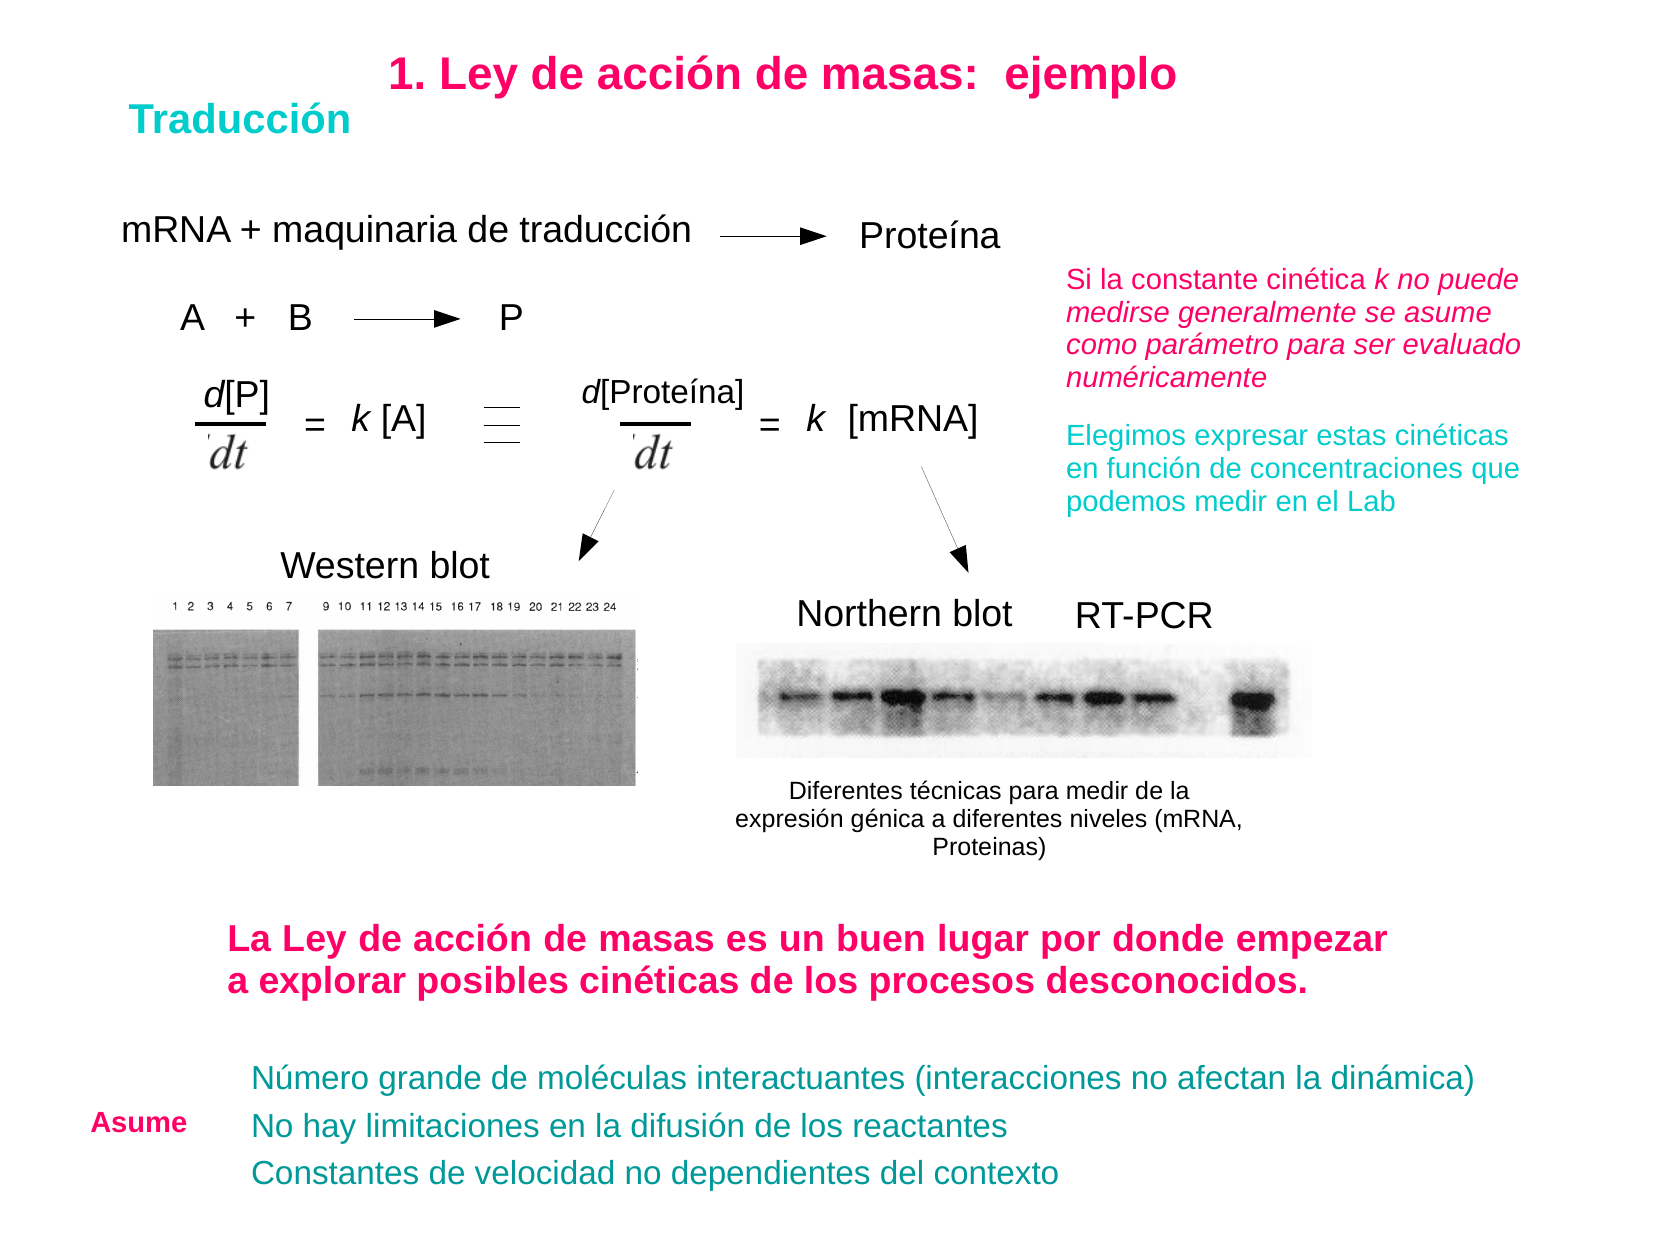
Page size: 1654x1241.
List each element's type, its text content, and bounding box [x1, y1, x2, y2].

text_box Traducción [113, 88, 367, 150]
text_box d[P] [188, 366, 286, 423]
text_box [A] [366, 389, 442, 447]
text_box Proteína [844, 206, 1016, 264]
text_box mRNA + maquinaria de traducción [106, 200, 709, 300]
text_box A + B [165, 289, 328, 347]
text_box d[Proteína] [566, 366, 760, 418]
text_box = [289, 395, 342, 453]
text_box P [484, 289, 539, 347]
text_box [mRNA] [832, 389, 994, 447]
picture [153, 594, 638, 786]
picture [736, 643, 1312, 758]
text_box 1. Ley de acción de masas: ejemplo [373, 40, 1193, 107]
text_box No hay limitaciones en la difusión de los reactantes [236, 1099, 1034, 1146]
text_box Si la constante cinética k no puede medirse generalmente se asume como parámetro para ser evaluado numéricamente [1051, 255, 1571, 402]
text_box La Ley de acción de masas es un buen lugar por donde empezar a explorar posibles cinéticas de los procesos desconocidos. [212, 909, 1407, 1022]
text_box Western blot [265, 537, 505, 595]
picture [633, 431, 675, 484]
text_box Diferentes técnicas para medir de la expresión génica a diferentes niveles (mRNA, Proteinas) [720, 769, 1264, 869]
text_box Asume [67, 1098, 213, 1147]
text_box k [336, 389, 366, 447]
text_box Número grande de moléculas interactuantes (interacciones no afectan la dinámica) [236, 1052, 1501, 1105]
text_box = [744, 395, 796, 453]
text_box RT-PCR [1060, 586, 1229, 643]
text_box Elegimos expresar estas cinéticas en función de concentraciones que podemos medir en el Lab [1051, 411, 1560, 538]
text_box Northern blot [781, 584, 1028, 642]
text_box Constantes de velocidad no dependientes del contexto [236, 1146, 1094, 1199]
text_box k [791, 389, 832, 447]
picture [208, 431, 250, 484]
